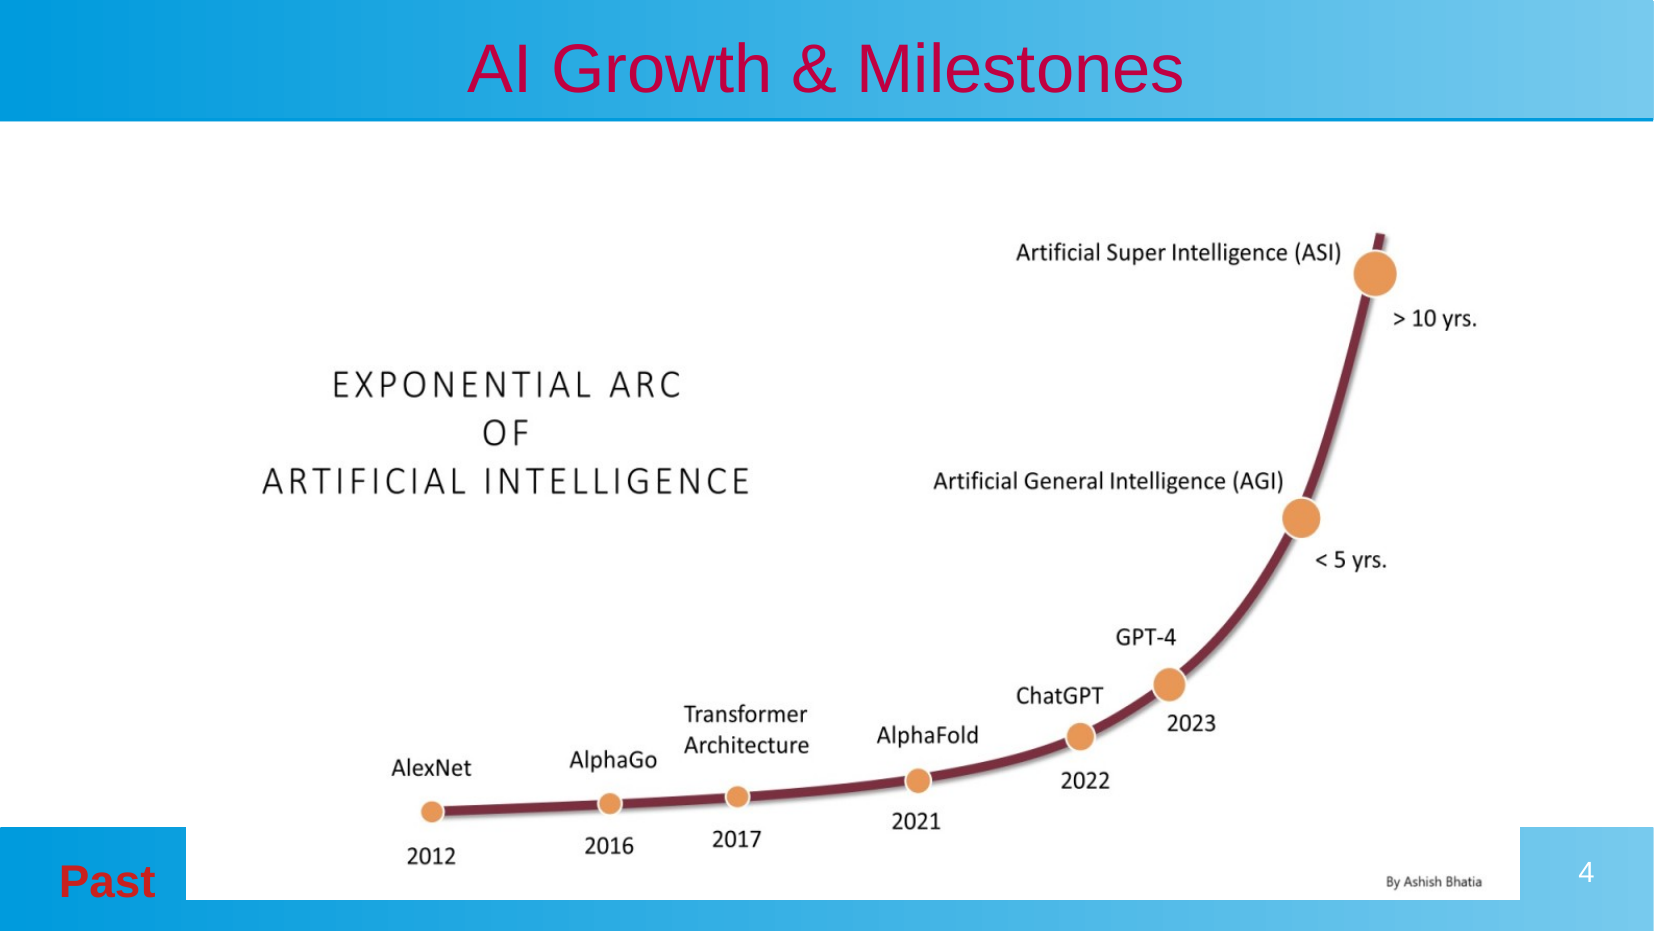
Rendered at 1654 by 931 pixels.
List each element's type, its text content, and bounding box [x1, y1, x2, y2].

picture [186, 124, 1520, 901]
title AI Growth & Milestones [59, 29, 1595, 108]
